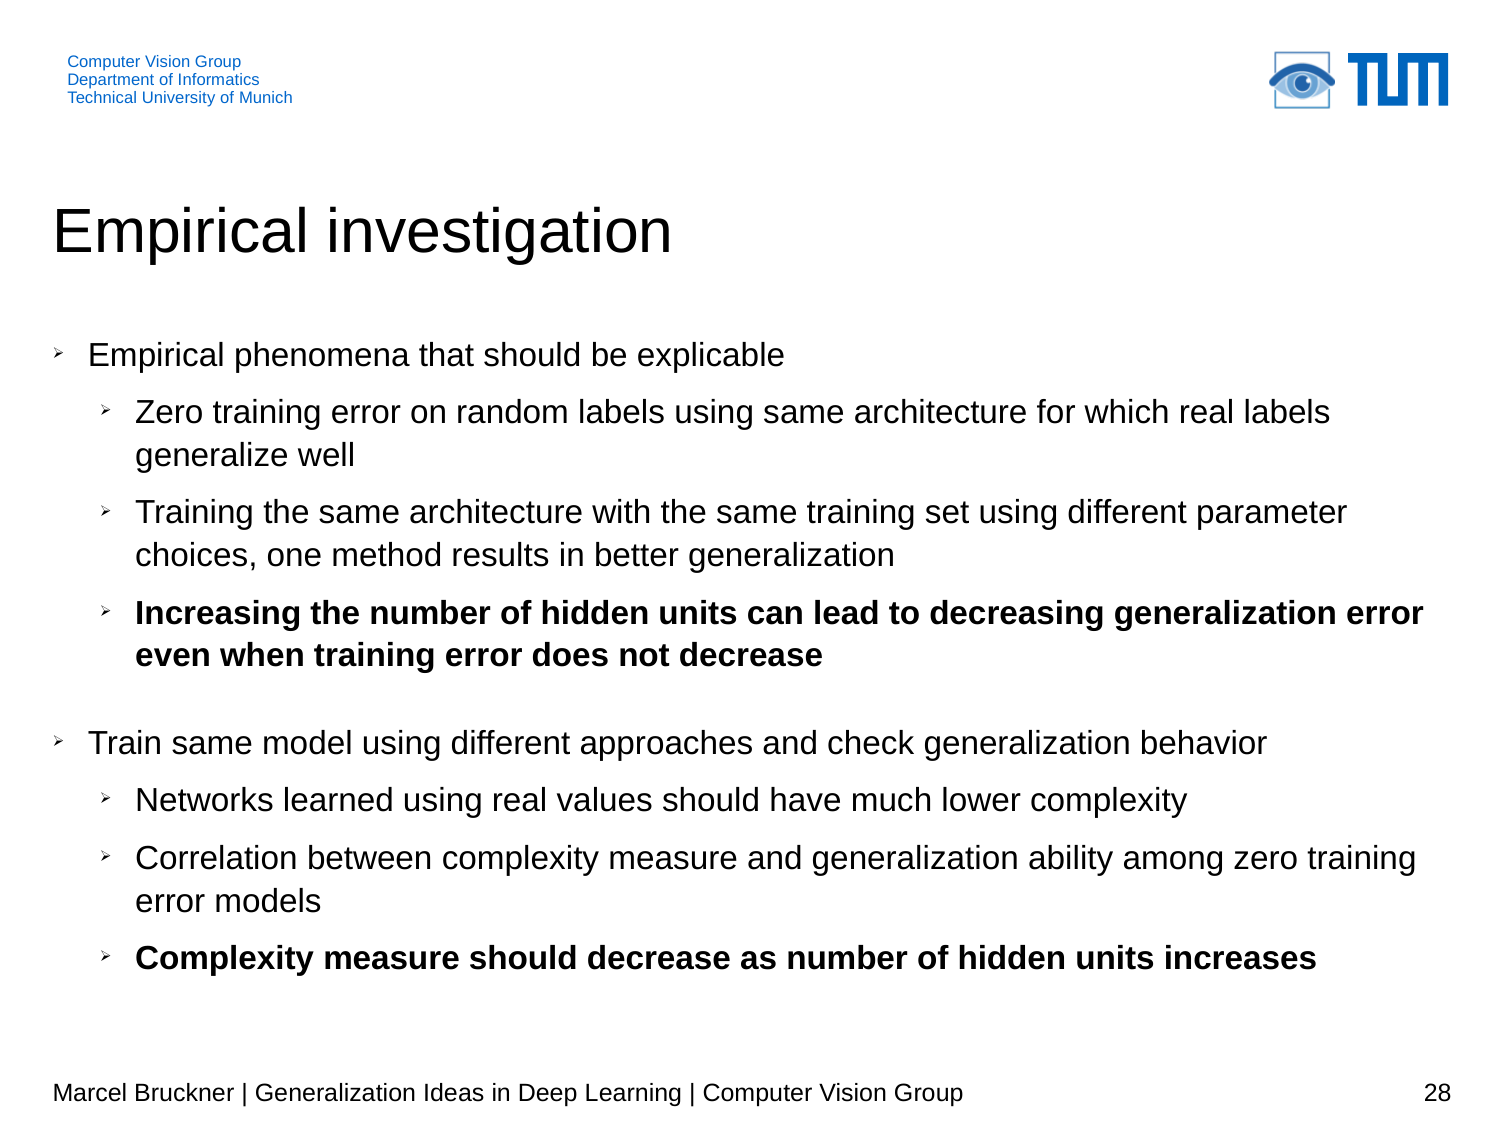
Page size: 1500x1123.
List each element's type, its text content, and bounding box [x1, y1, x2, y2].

picture [1269, 47, 1335, 113]
title Empirical investigation [52, 195, 1453, 266]
list Empirical phenomena that should be explicable Zero training error on random labels using same architecture for which real labels generalize well Training the same architecture with the same training set using different parameter choices, one method results in better generalization Increasing the number of hidden units can lead to decreasing generalization error even when training error does not decrease Train same model using different approaches and check generalization behavior Networks learned using real values should have much lower complexity Correlation between complexity measure and generalization ability among zero training error models Complexity measure should decrease as number of hidden units increases [52, 330, 1453, 977]
